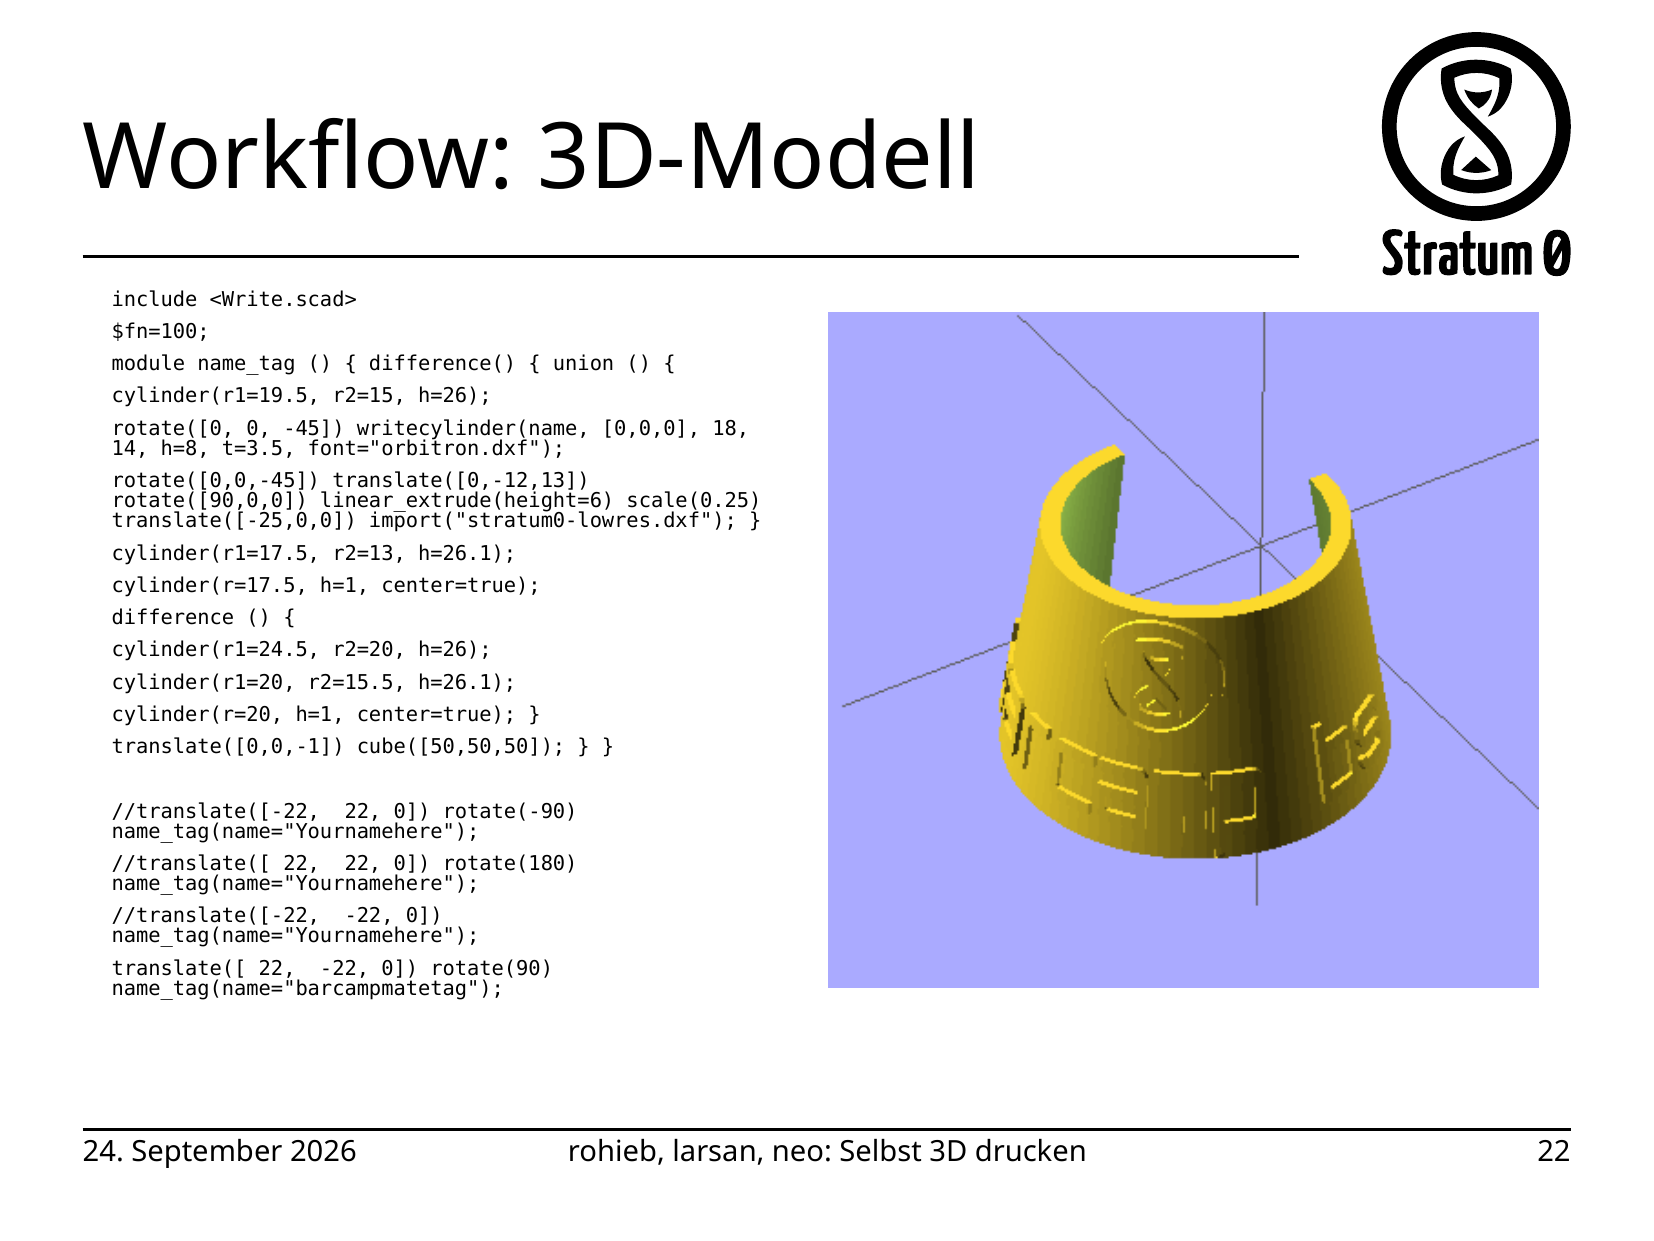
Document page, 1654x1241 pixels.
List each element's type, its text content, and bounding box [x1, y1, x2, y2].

title Workflow: 3D-Modell [82, 49, 1300, 257]
list include <Write.scad> $fn=100; module name_tag () { difference() { union () { cylinder(r1=19.5, r2=15, h=26); rotate([0, 0, -45]) writecylinder(name, [0,0,0], 18, 14, h=8, t=3.5, font="orbitron.dxf"); rotate([0,0,-45]) translate([0,-12,13]) rotate([90,0,0]) linear_extrude(height=6) scale(0.25) translate([-25,0,0]) import("stratum0-lowres.dxf"); } cylinder(r1=17.5, r2=13, h=26.1); cylinder(r=17.5, h=1, center=true); difference () { cylinder(r1=24.5, r2=20, h=26); cylinder(r1=20, r2=15.5, h=26.1); cylinder(r=20, h=1, center=true); } translate([0,0,-1]) cube([50,50,50]); } } //translate([-22, 22, 0]) rotate(-90) name_tag(name="Yournamehere"); //translate([ 22, 22, 0]) rotate(180) name_tag(name="Yournamehere"); //translate([-22, -22, 0]) name_tag(name="Yournamehere"); translate([ 22, -22, 0]) rotate(90) name_tag(name="barcampmatetag"); [82, 290, 793, 1010]
picture [828, 312, 1539, 988]
